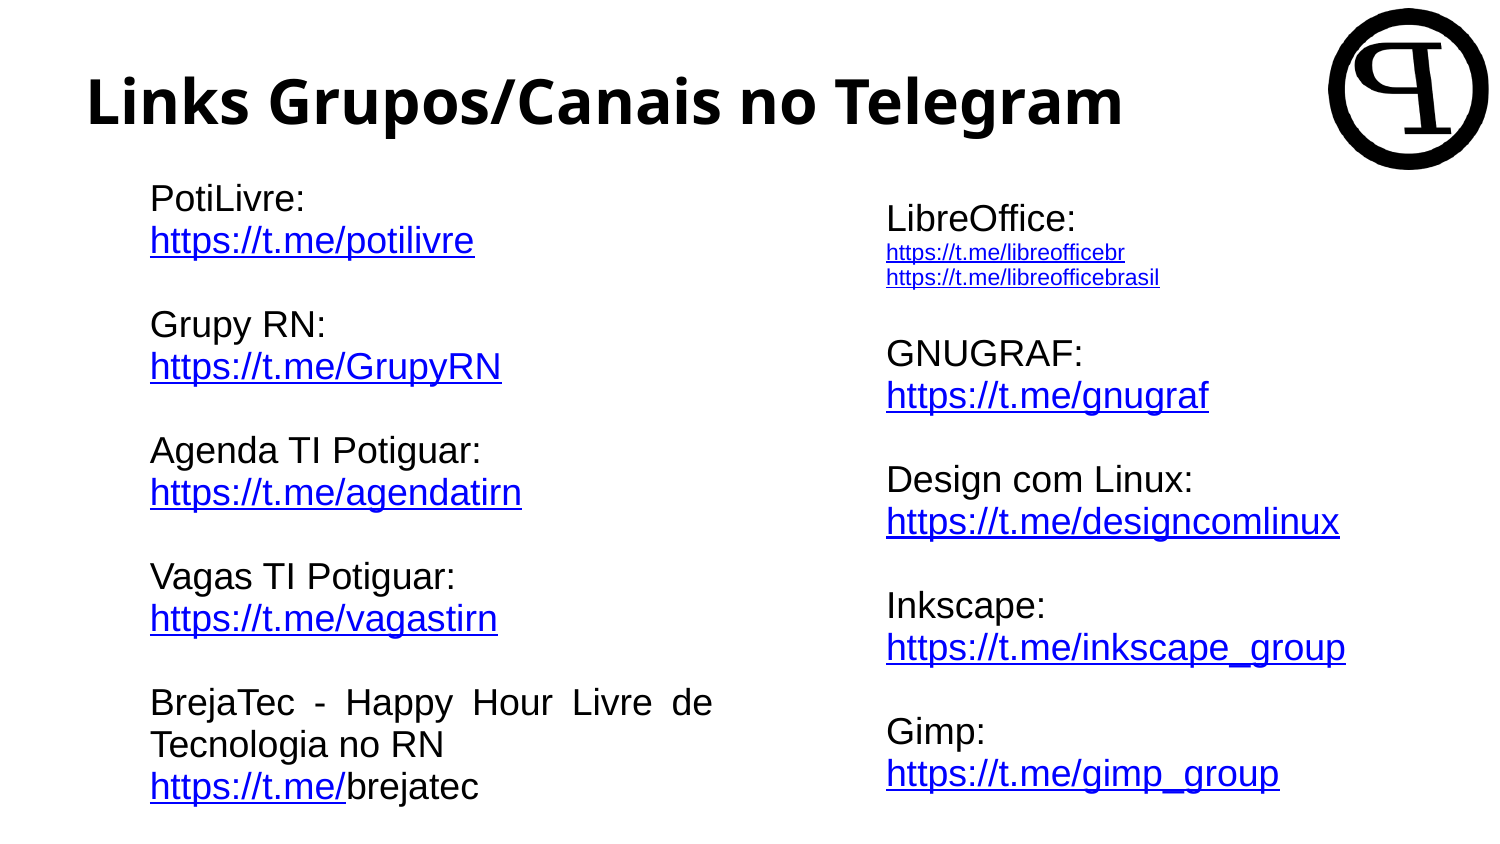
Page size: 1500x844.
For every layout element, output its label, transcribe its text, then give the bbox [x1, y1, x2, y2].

text_box Links Grupos/Canais no Telegram [70, 42, 1288, 135]
text_box PotiLivre: https://t.me/potilivre Grupy RN: https://t.me/GrupyRN Agenda TI Potiguar: https://t.me/agendatirn Vagas TI Potiguar: https://t.me/vagastirn BrejaTec - Happy Hour Livre de Tecnologia no RN https://t.me/brejatec [134, 162, 729, 748]
text_box LibreOffice: https://t.me/libreofficebr https://t.me/libreofficebrasil GNUGRAF: https://t.me/gnugraf Design com Linux: https://t.me/designcomlinux Inkscape: https://t.me/inkscape_group Gimp: https://t.me/gimp_group [871, 182, 1465, 768]
text_box [1328, 8, 1489, 170]
